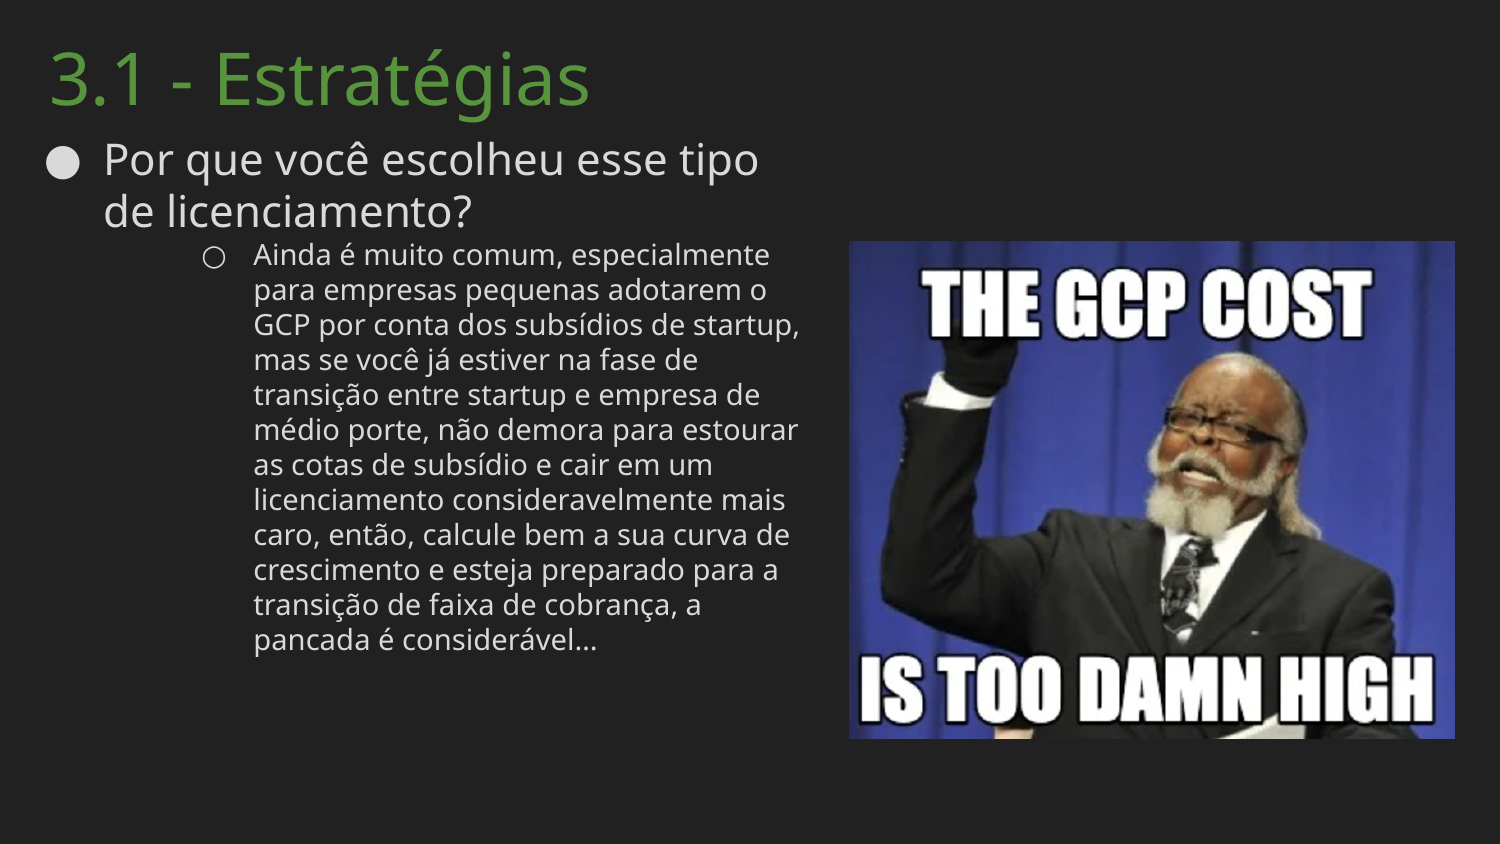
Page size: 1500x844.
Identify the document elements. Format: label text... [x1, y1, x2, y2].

title 3.1 - Estratégias [34, 17, 1432, 168]
text_box Por que você escolheu esse tipo de licenciamento? Ainda é muito comum, especialmente para empresas pequenas adotarem o GCP por conta dos subsídios de startup, mas se você já estiver na fase de transição entre startup e empresa de médio porte, não demora para estourar as cotas de subsídio e cair em um licenciamento consideravelmente mais caro, então, calcule bem a sua curva de crescimento e esteja preparado para a transição de faixa de cobrança, a pancada é considerável… [13, 116, 825, 707]
picture [849, 241, 1455, 740]
